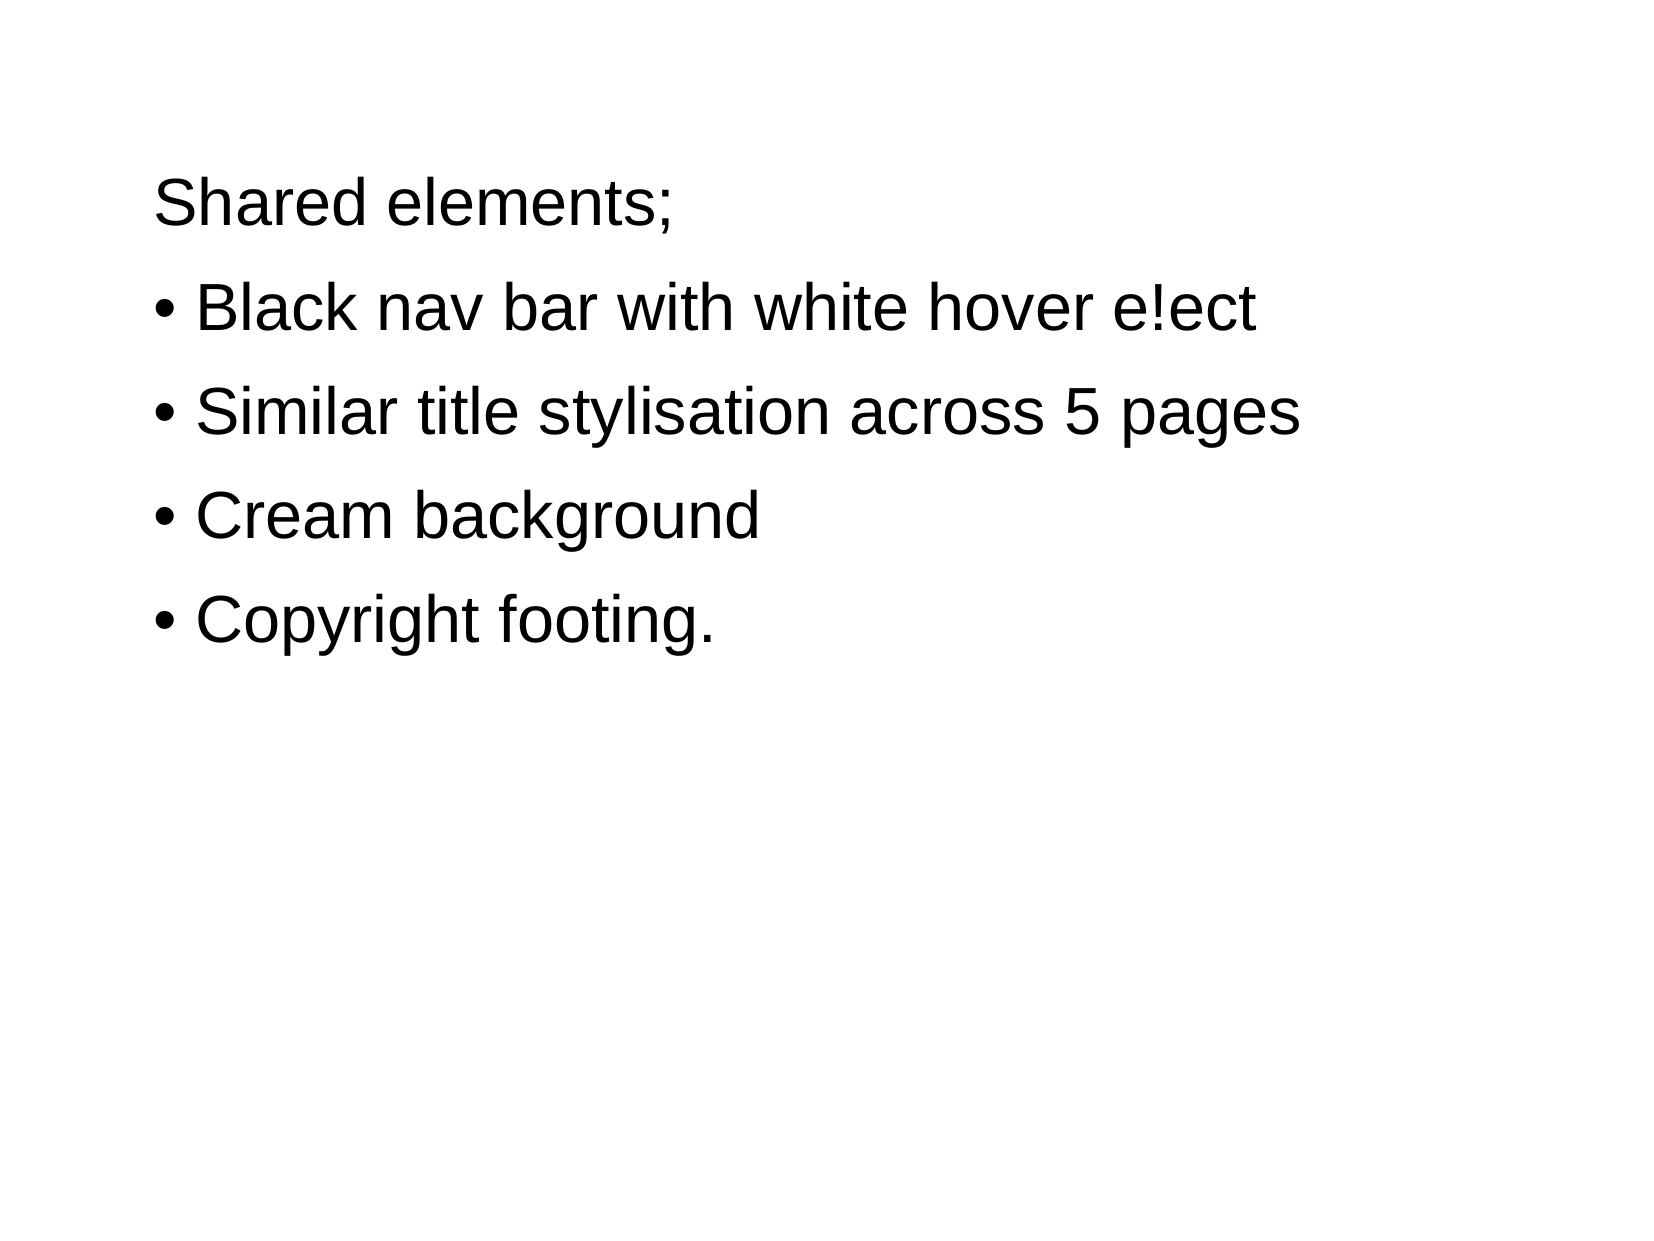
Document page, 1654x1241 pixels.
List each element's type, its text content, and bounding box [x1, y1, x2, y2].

list Shared elements; • Black nav bar with white hover e!ect • Similar title stylisation across 5 pages • Cream background • Copyright footing. [82, 165, 1571, 984]
